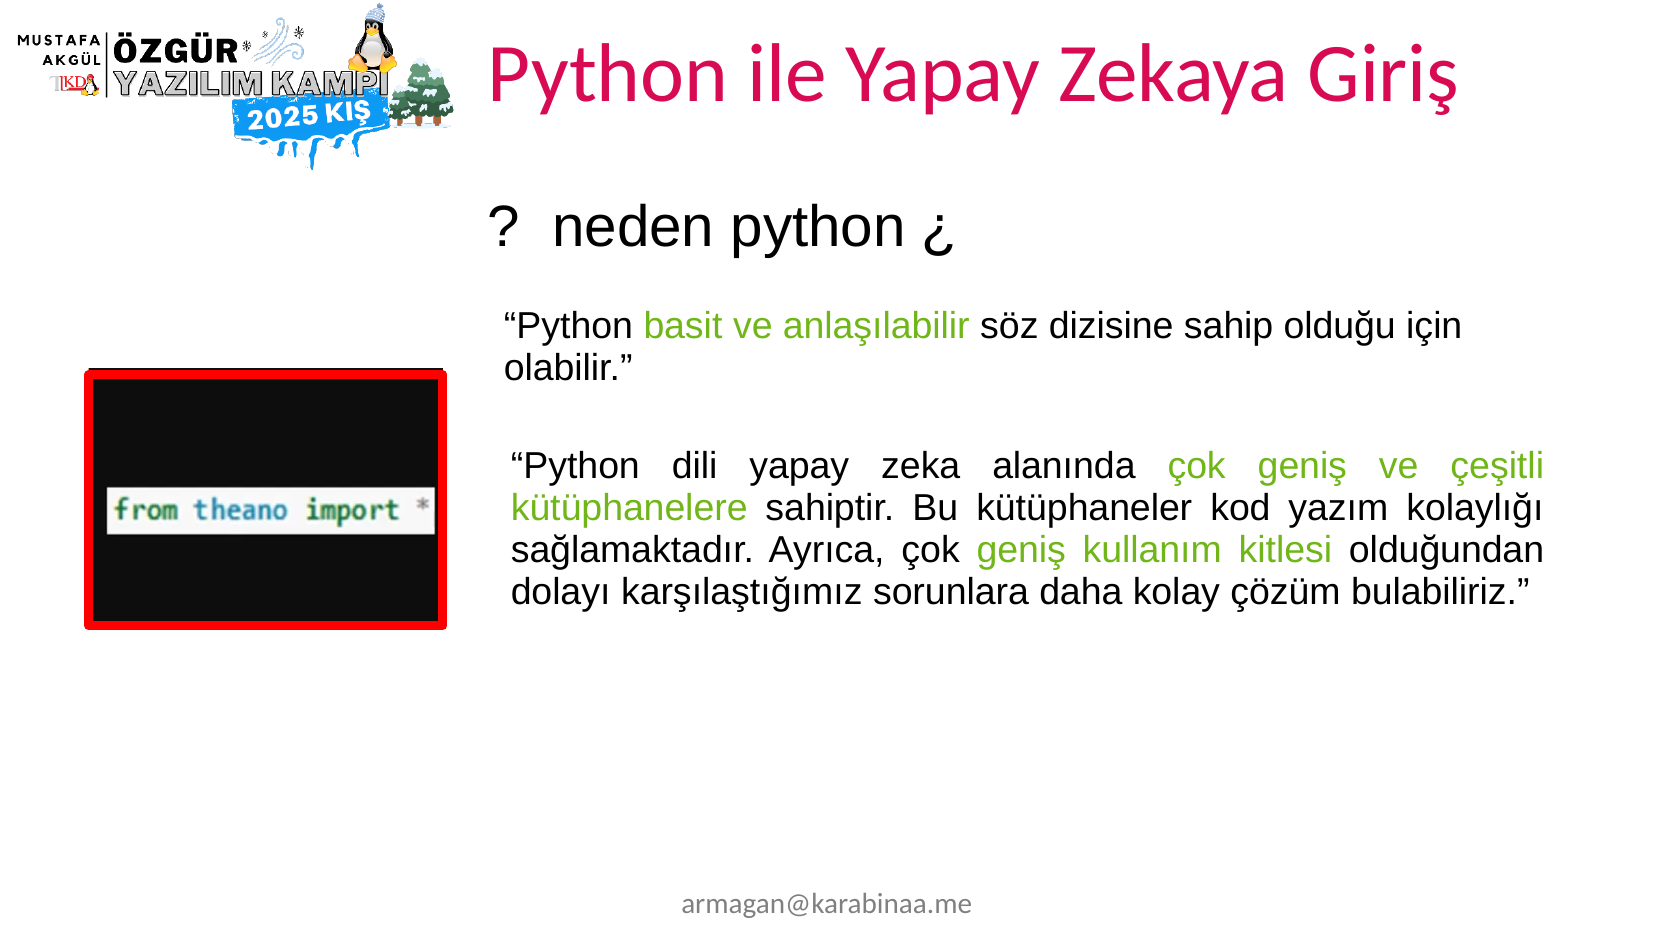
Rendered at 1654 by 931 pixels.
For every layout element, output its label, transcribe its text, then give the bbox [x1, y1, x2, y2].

text_box ? neden python ¿ [472, 185, 1595, 266]
picture [0, 0, 463, 177]
text_box armagan@karabinaa.me [0, 877, 1654, 928]
text_box Python ile Yapay Zekaya Giriş [472, 10, 1654, 126]
picture [93, 379, 438, 621]
text_box “Python dili yapay zeka alanında çok geniş ve çeşitli kütüphanelere sahiptir. Bu kütüphaneler kod yazım kolaylığı sağlamaktadır. Ayrıca, çok geniş kullanım kitlesi olduğundan dolayı karşılaştığımız sorunlara daha kolay çözüm bulabiliriz.” [496, 437, 1559, 621]
text_box “Python basit ve anlaşılabilir söz dizisine sahip olduğu için olabilir.” [489, 297, 1595, 397]
